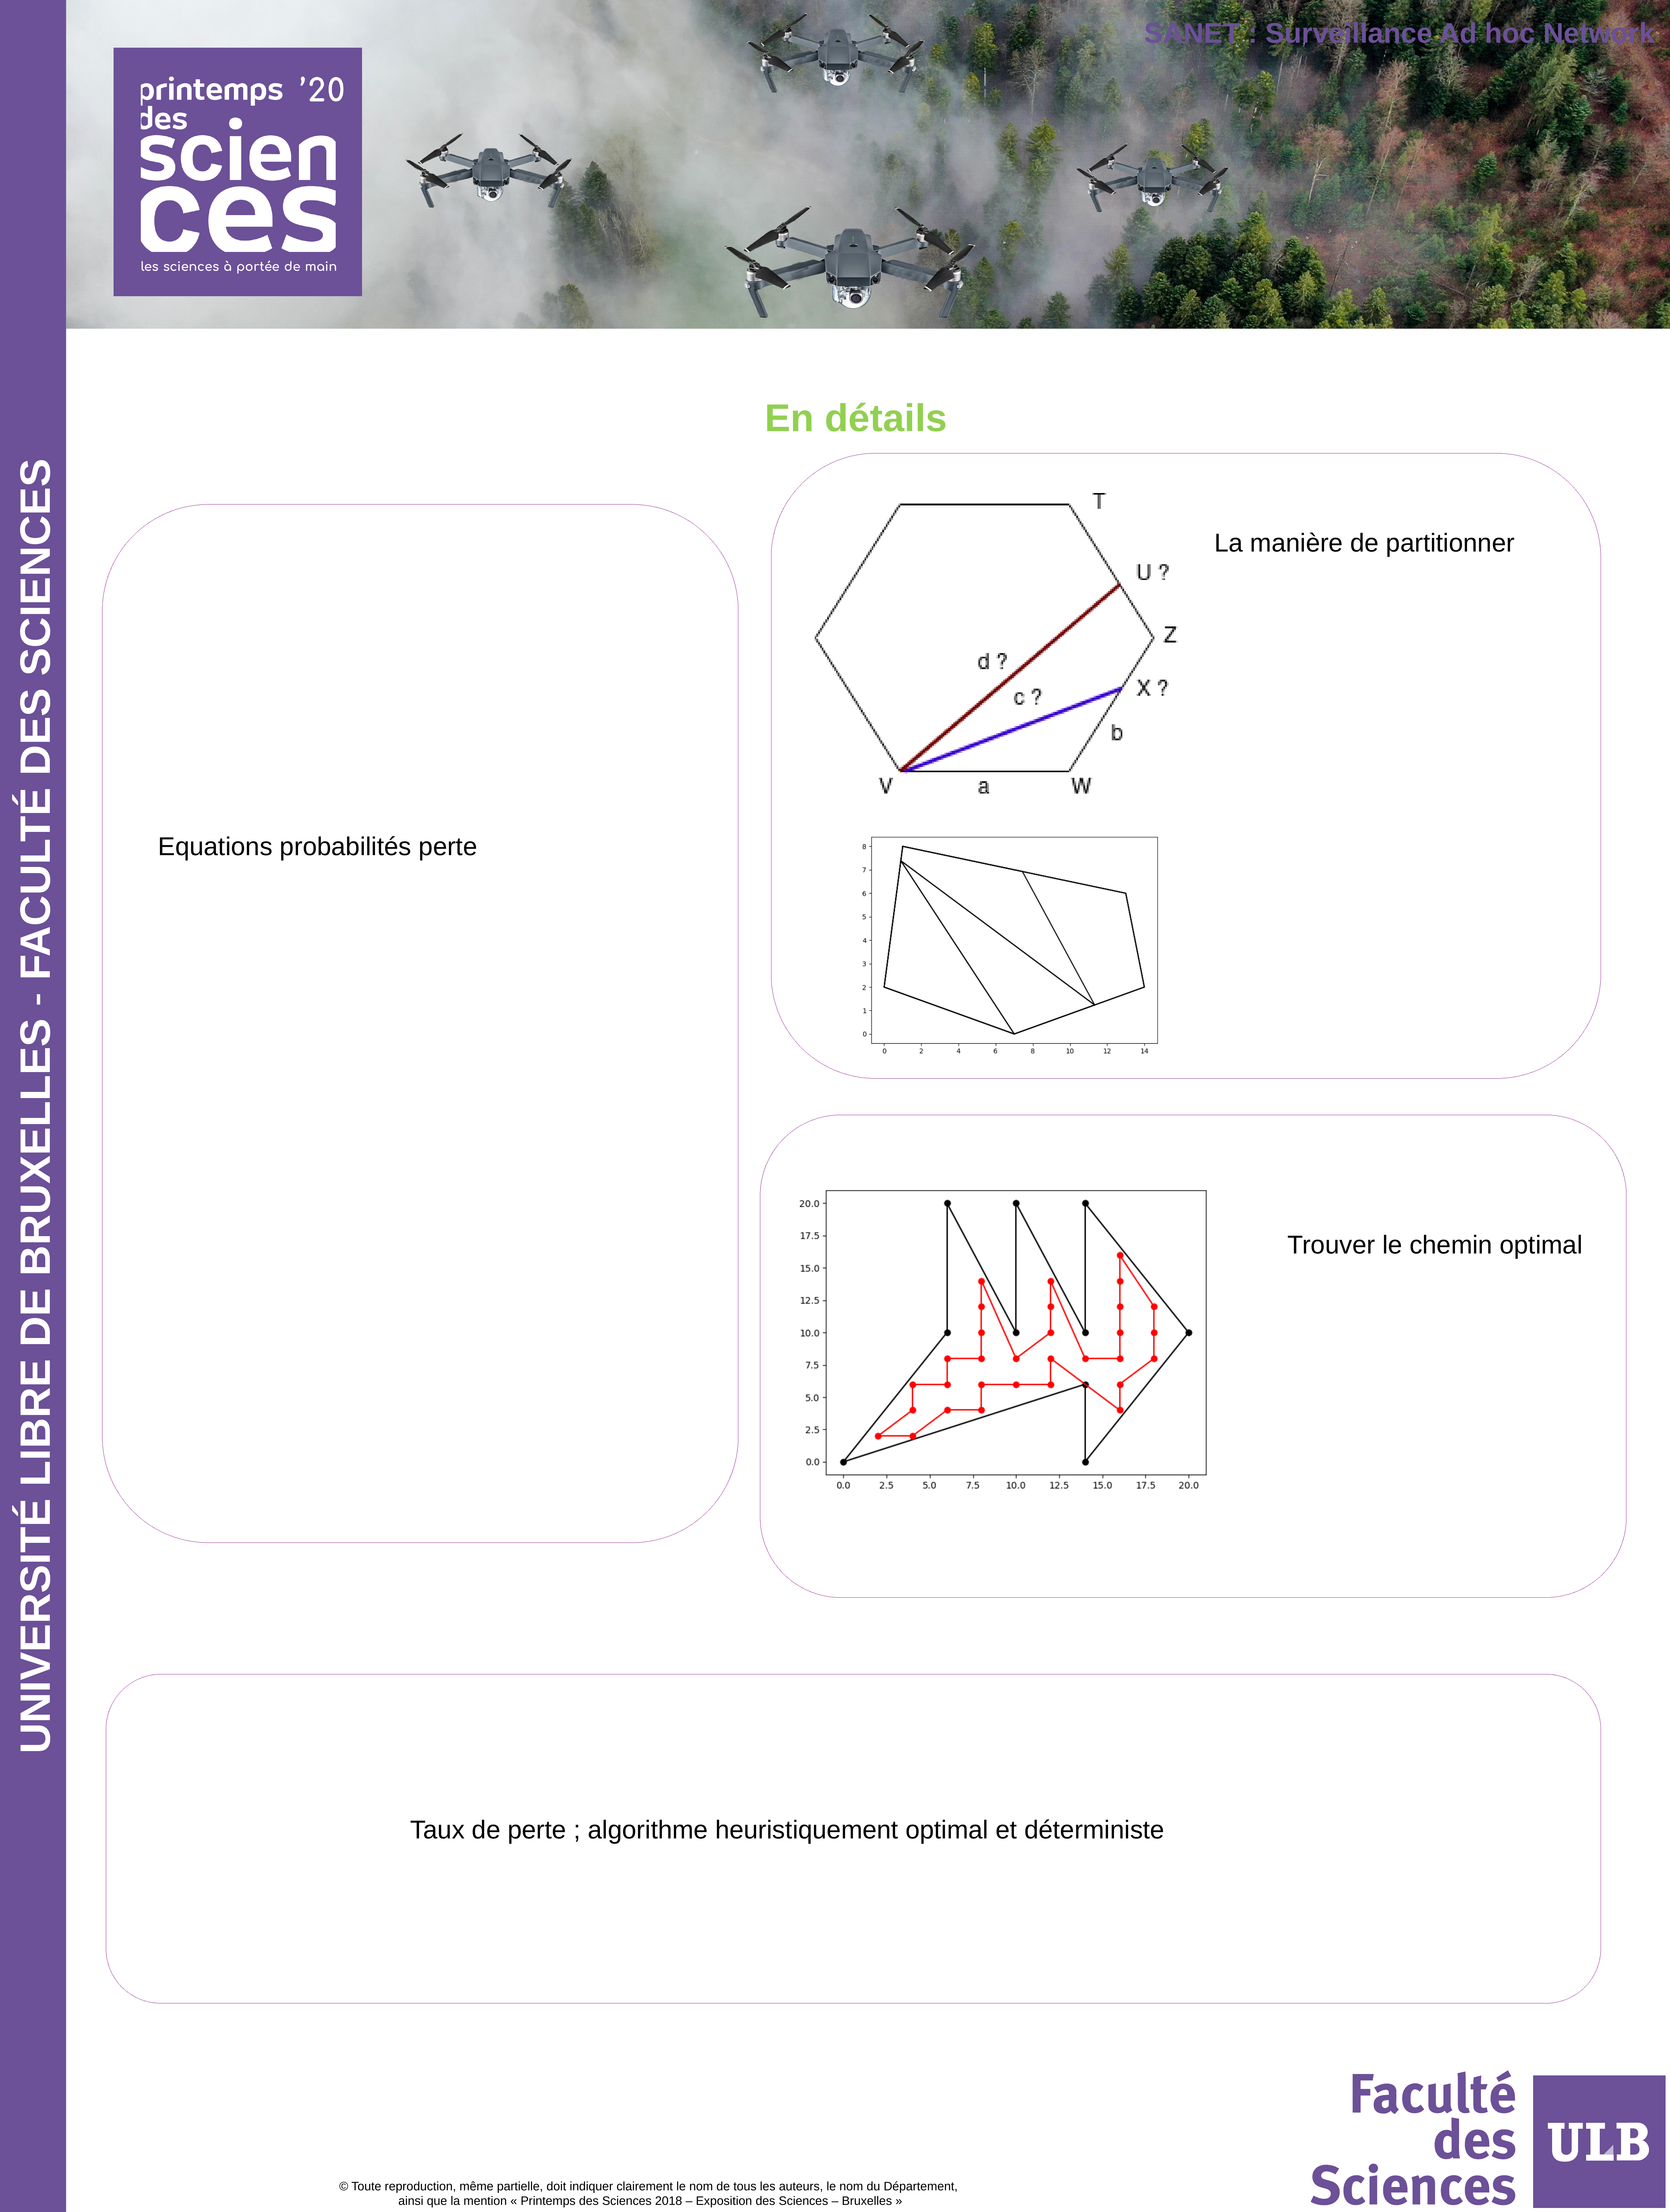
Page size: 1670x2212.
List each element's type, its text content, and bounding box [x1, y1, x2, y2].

picture [1306, 2062, 1522, 2212]
text_box En détails [760, 367, 982, 441]
picture [789, 1180, 1216, 1501]
text_box La manière de partitionner [1210, 508, 1601, 560]
picture [1533, 2075, 1666, 2208]
text_box UNIVERSITÉ LIBRE DE BRUXELLES - FACULTÉ DES SCIENCES [0, 0, 66, 2212]
text_box Equations probabilités perte [153, 812, 640, 863]
text_box © Toute reproduction, même partielle, doit indiquer clairement le nom de tous les auteurs, le nom du Département, ainsi que la mention « Printemps des Sciences 2018 – Exposition des Sciences – Bruxelles » [93, 2176, 1208, 2212]
picture [815, 486, 1192, 808]
text_box Taux de perte ; algorithme heuristiquement optimal et déterministe [406, 1795, 1279, 1846]
picture [66, 0, 1670, 329]
text_box Trouver le chemin optimal [1283, 1210, 1597, 1261]
text_box SANET : Surveillance Ad hoc Network [1107, 12, 1670, 88]
picture [855, 830, 1165, 1062]
